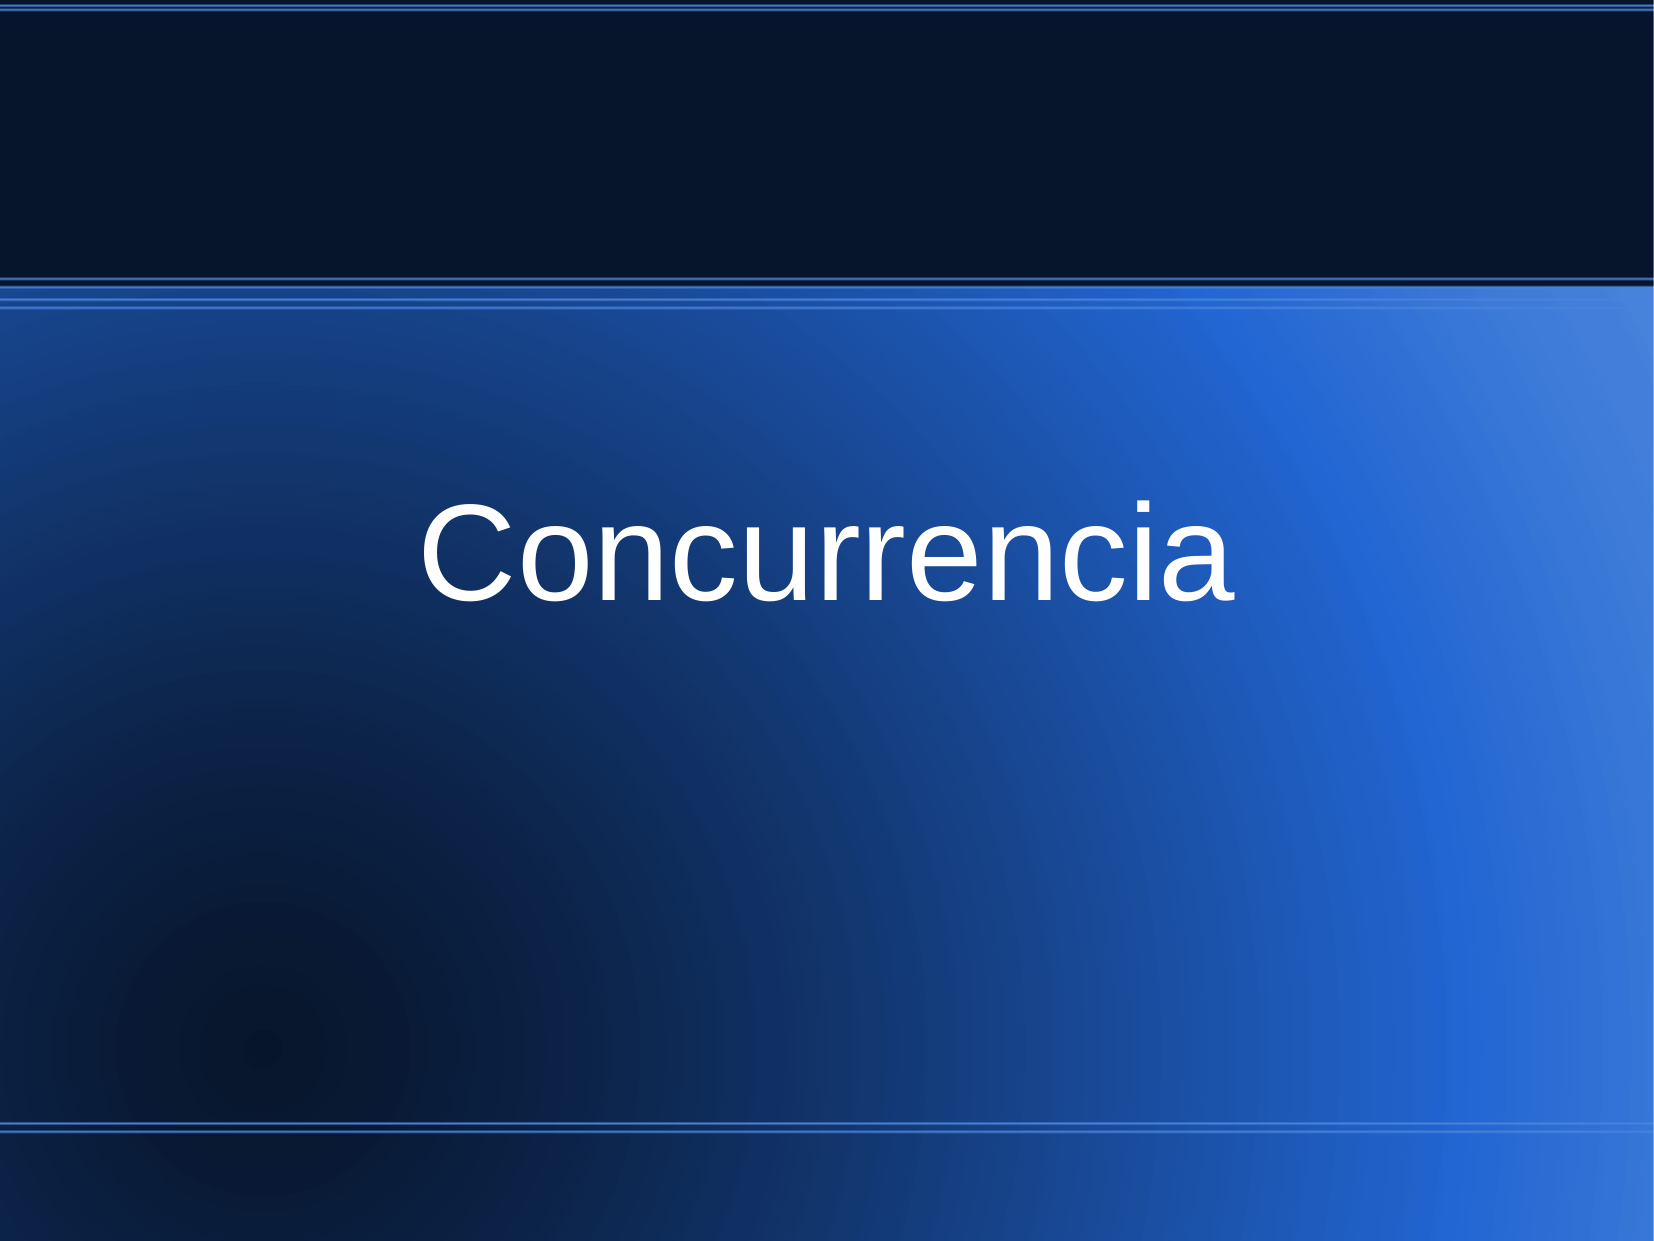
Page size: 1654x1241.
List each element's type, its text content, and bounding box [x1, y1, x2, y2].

subtitle Concurrencia [82, 56, 1571, 1050]
picture [0, 0, 1654, 1241]
